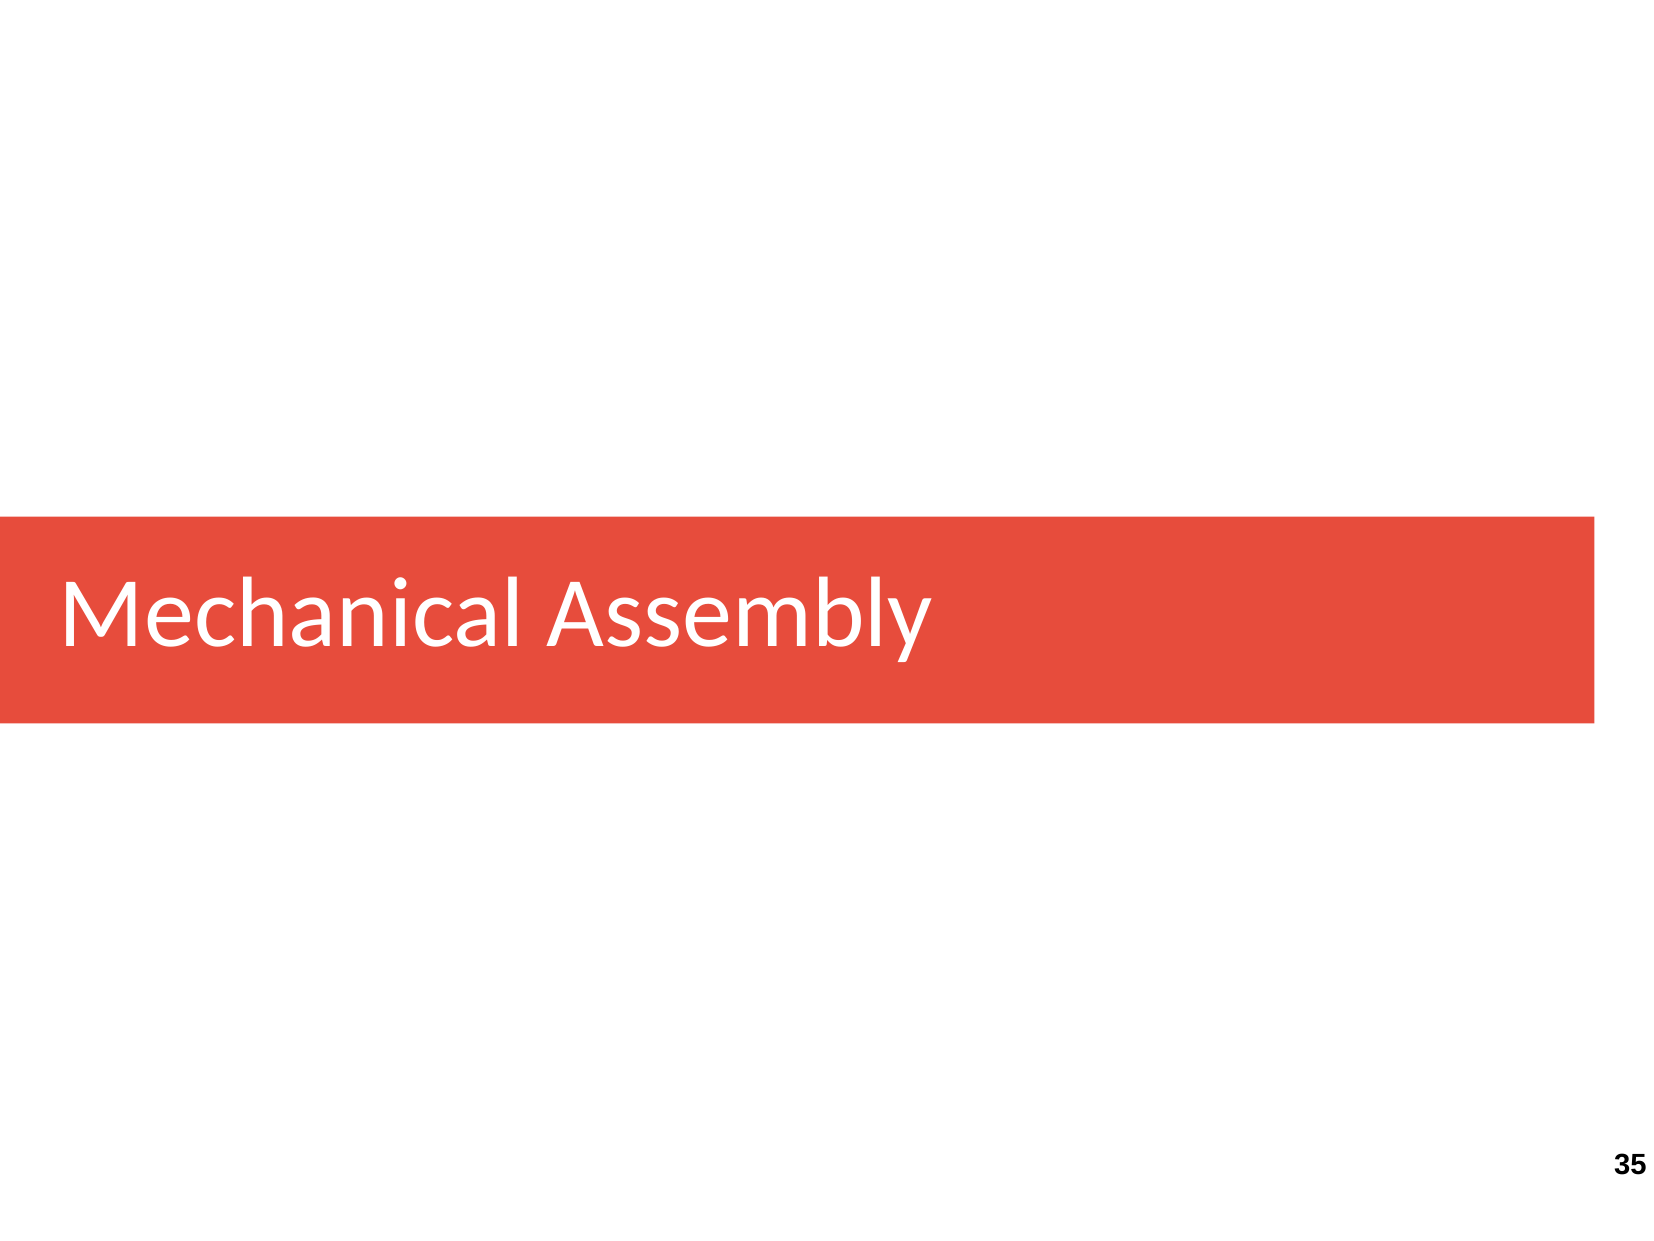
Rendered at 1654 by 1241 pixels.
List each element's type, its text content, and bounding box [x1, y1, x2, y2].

text_box Mechanical Assembly [58, 546, 1595, 1231]
slide_number <number> [1547, 1145, 1647, 1241]
